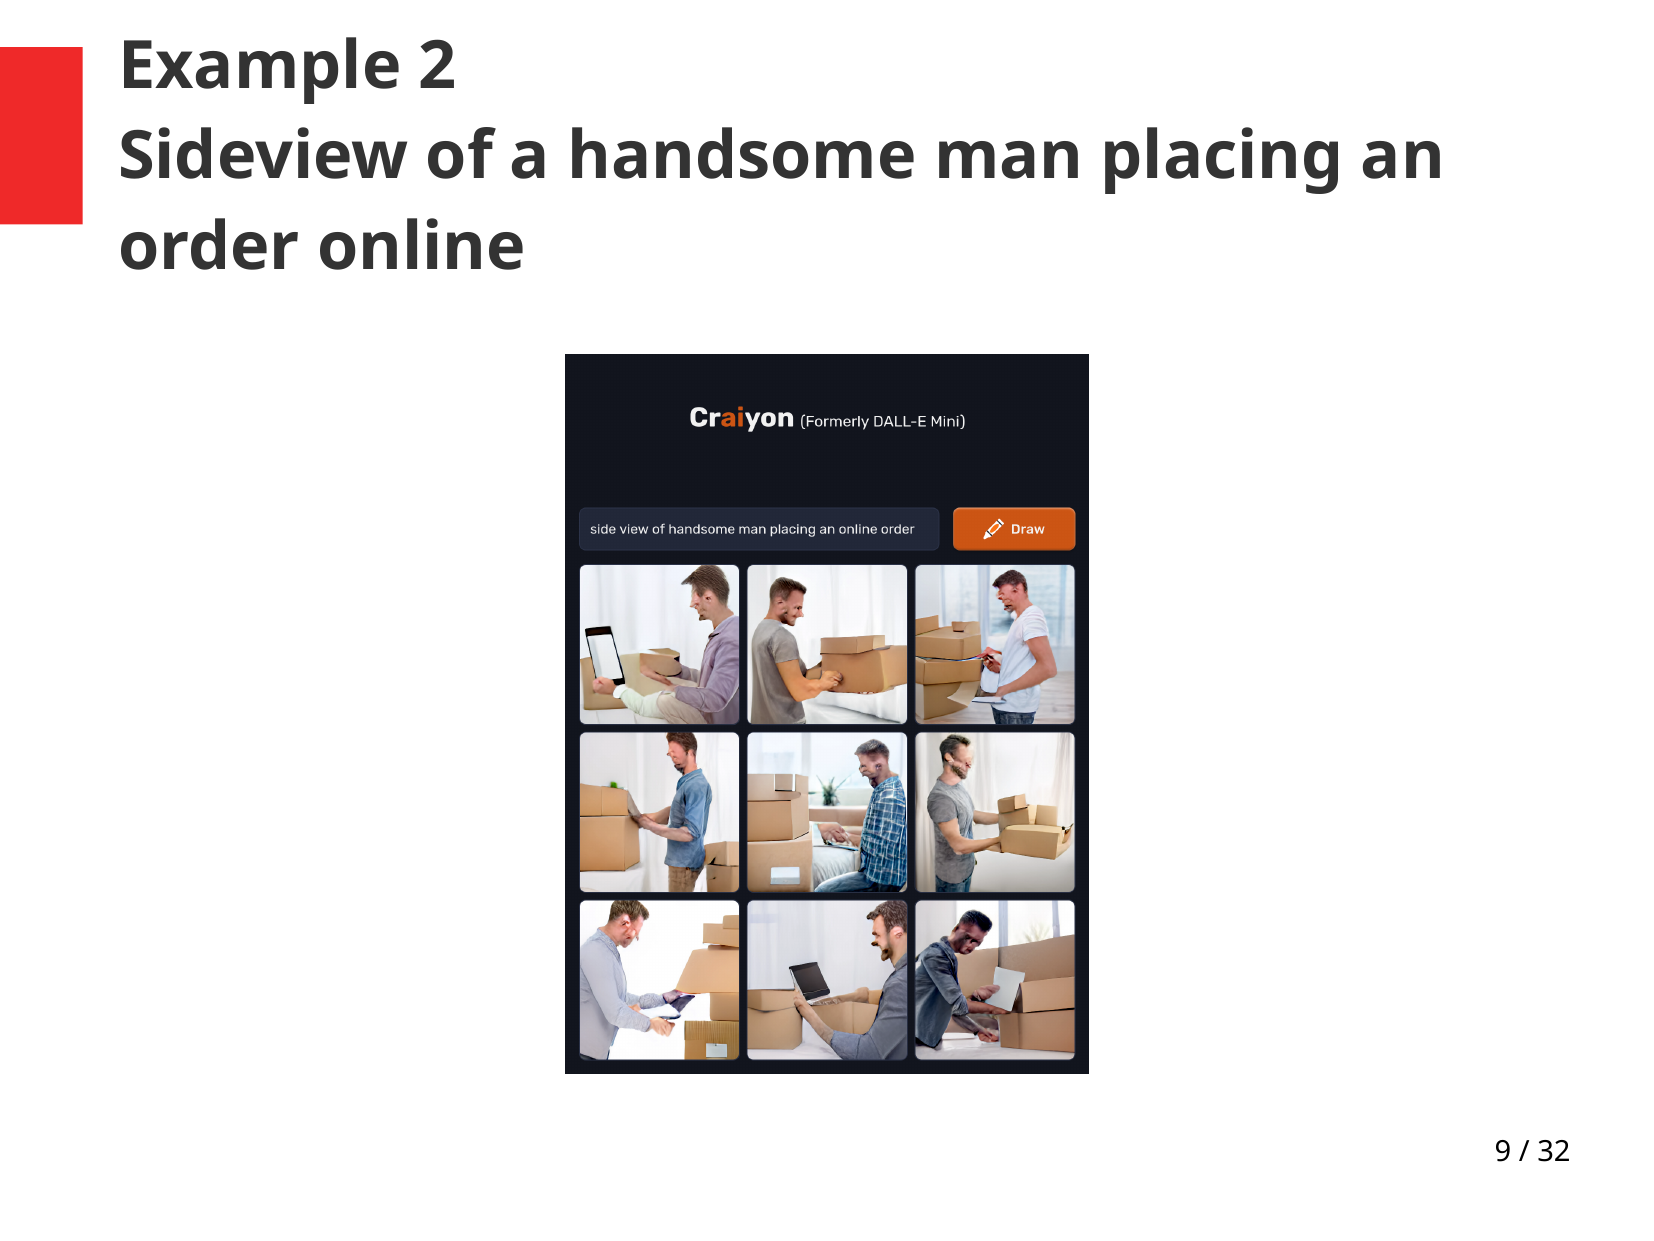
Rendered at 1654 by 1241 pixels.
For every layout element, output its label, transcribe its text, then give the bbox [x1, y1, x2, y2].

title Example 2 Sideview of a handsome man placing an order online [118, 36, 1571, 270]
picture [565, 354, 1089, 1074]
